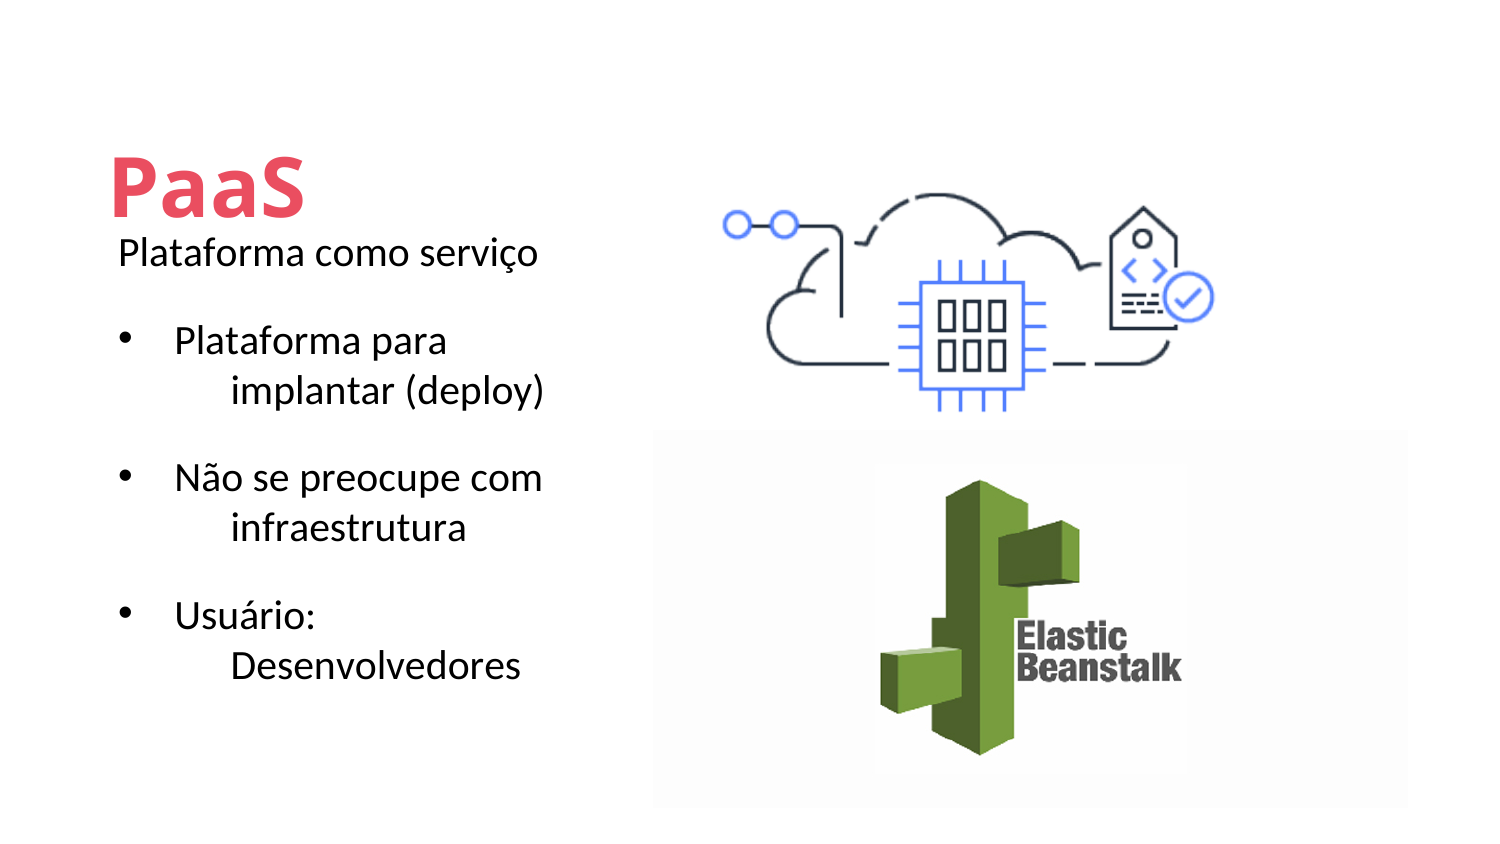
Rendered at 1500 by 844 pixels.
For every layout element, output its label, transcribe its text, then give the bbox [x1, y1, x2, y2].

text_box Plataforma como serviço Plataforma para implantar (deploy) Não se preocupe com infraestrutura Usuário: Desenvolvedores [103, 209, 601, 811]
picture [653, 162, 1408, 808]
text_box PaaS [92, 104, 1408, 243]
